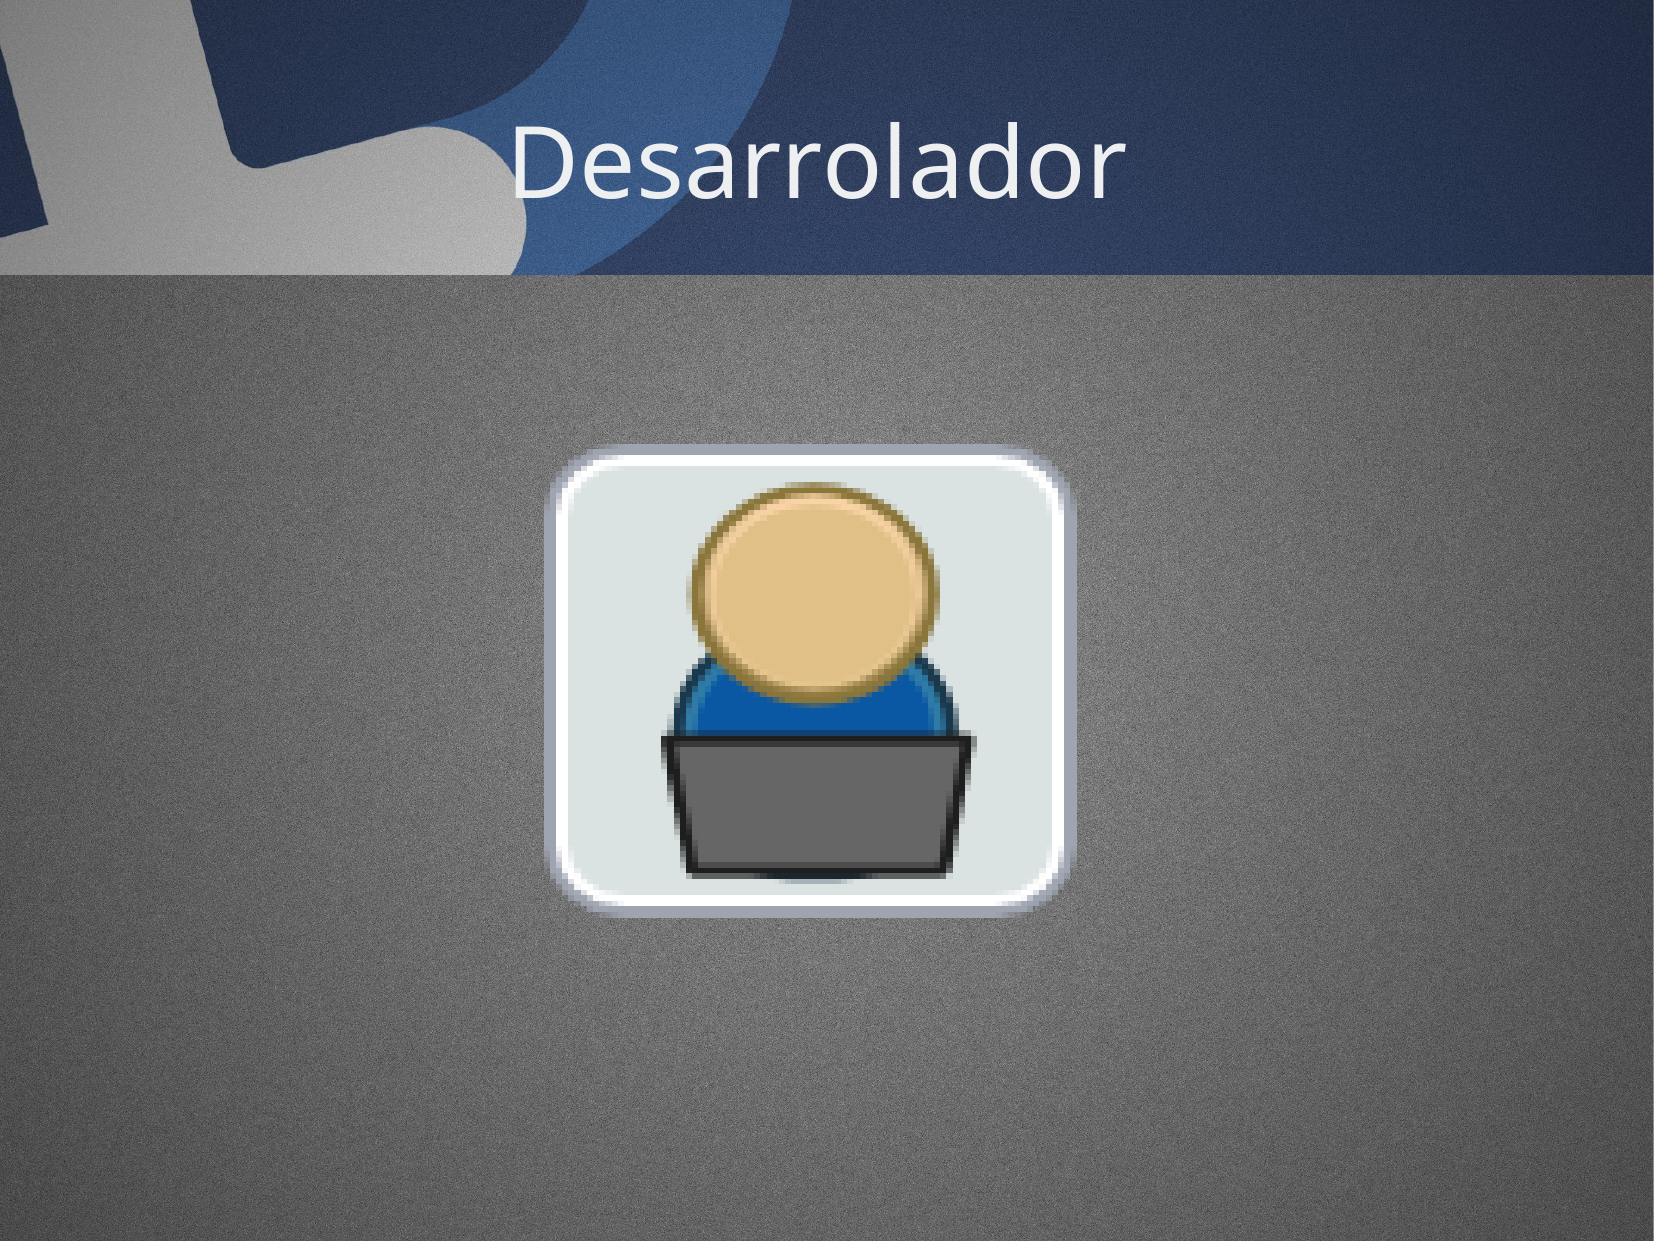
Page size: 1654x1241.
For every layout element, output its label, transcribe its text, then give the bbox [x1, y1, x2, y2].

text_box Desarrolador [73, 58, 1562, 266]
picture [0, 0, 1654, 1241]
